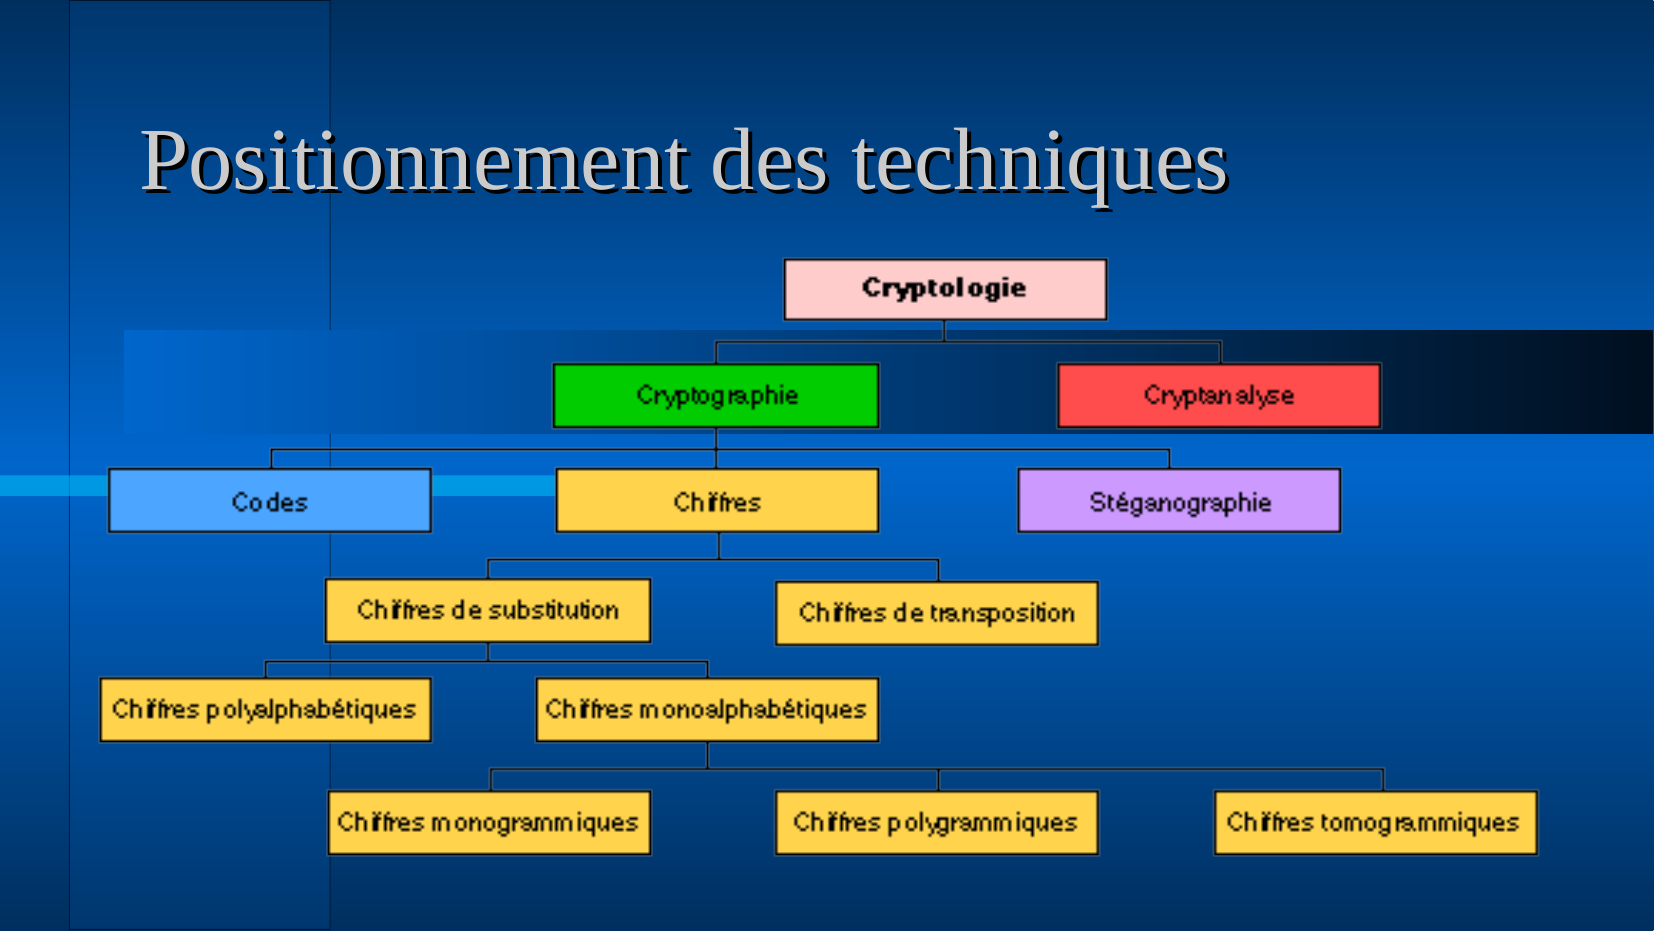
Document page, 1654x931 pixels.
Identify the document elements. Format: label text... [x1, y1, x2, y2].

picture [97, 256, 1548, 865]
title Positionnement des techniques [124, 69, 1530, 251]
